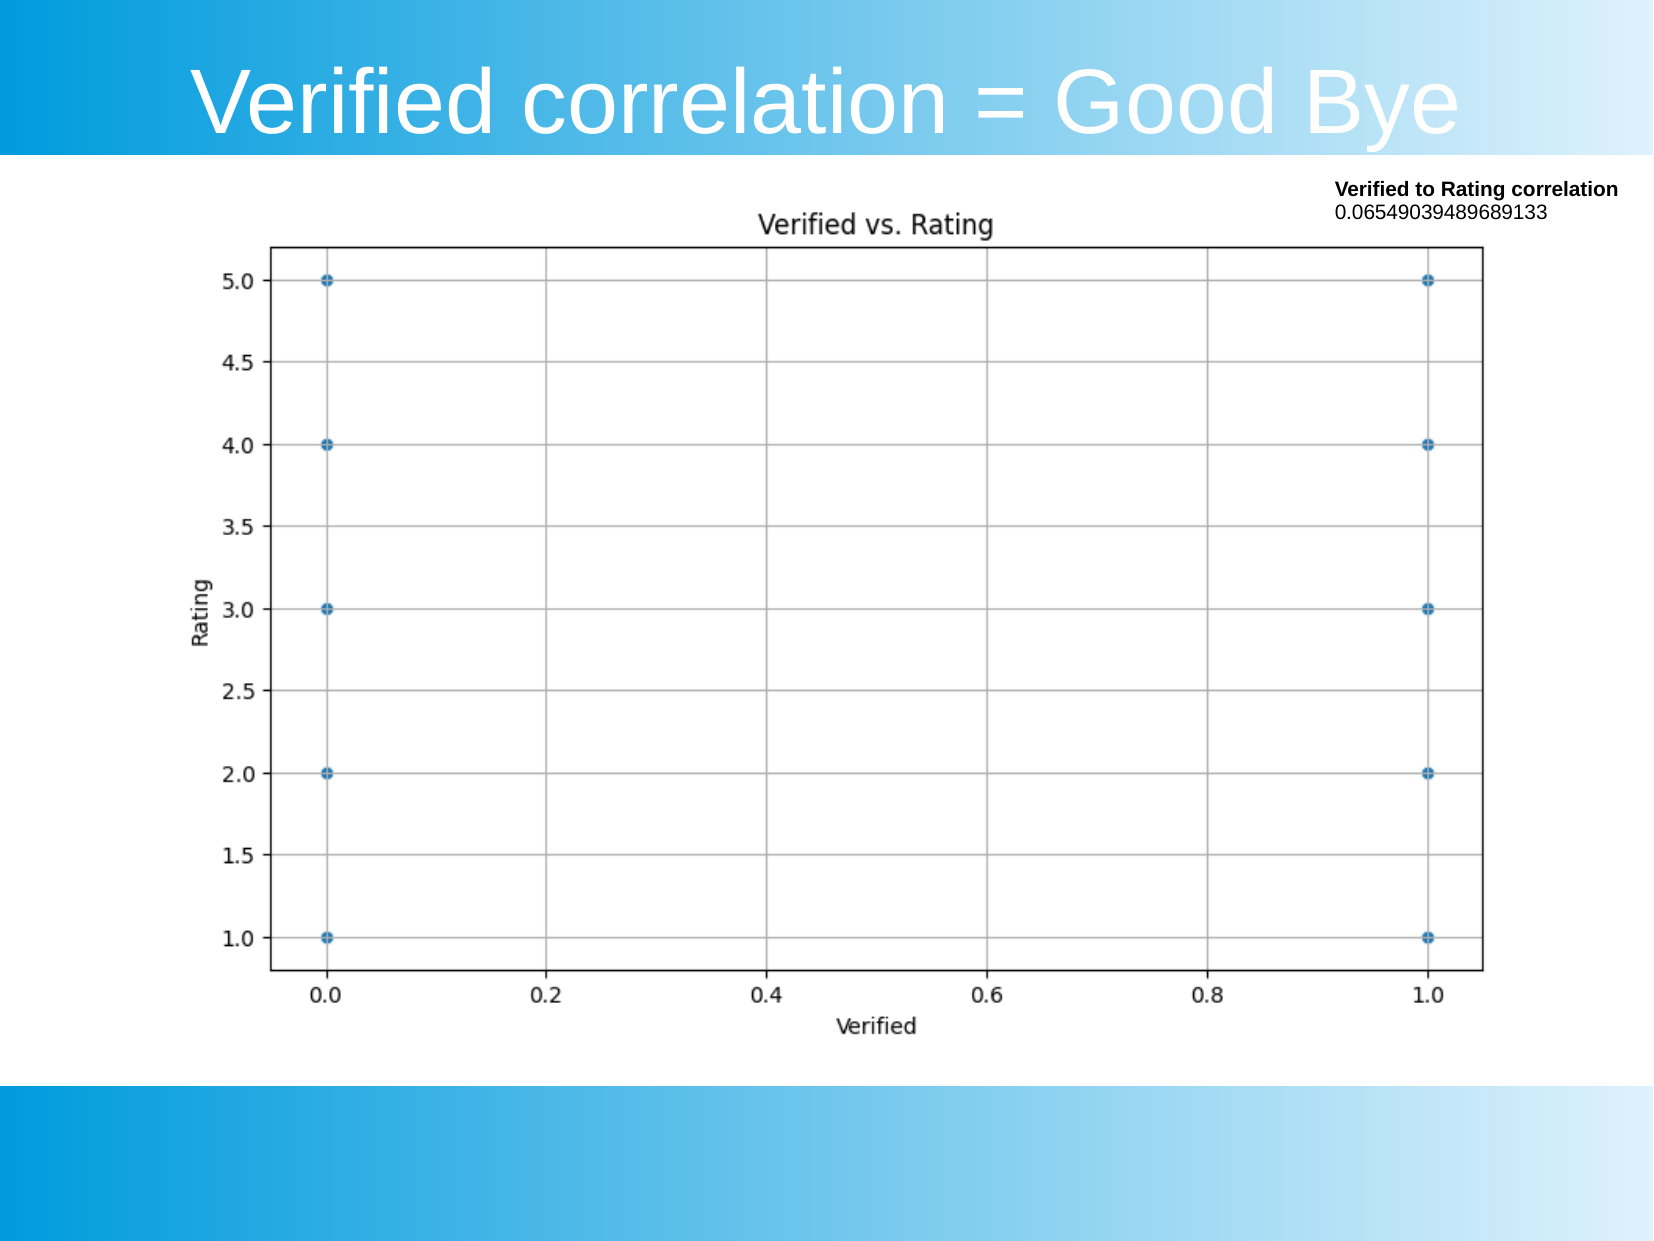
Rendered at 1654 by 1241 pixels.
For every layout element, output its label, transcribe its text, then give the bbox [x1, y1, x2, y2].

title Verified correlation = Good Bye [82, 49, 1571, 155]
picture [175, 197, 1498, 1053]
text_box Verified to Rating correlation 0.06549039489689133 [1320, 170, 1636, 256]
